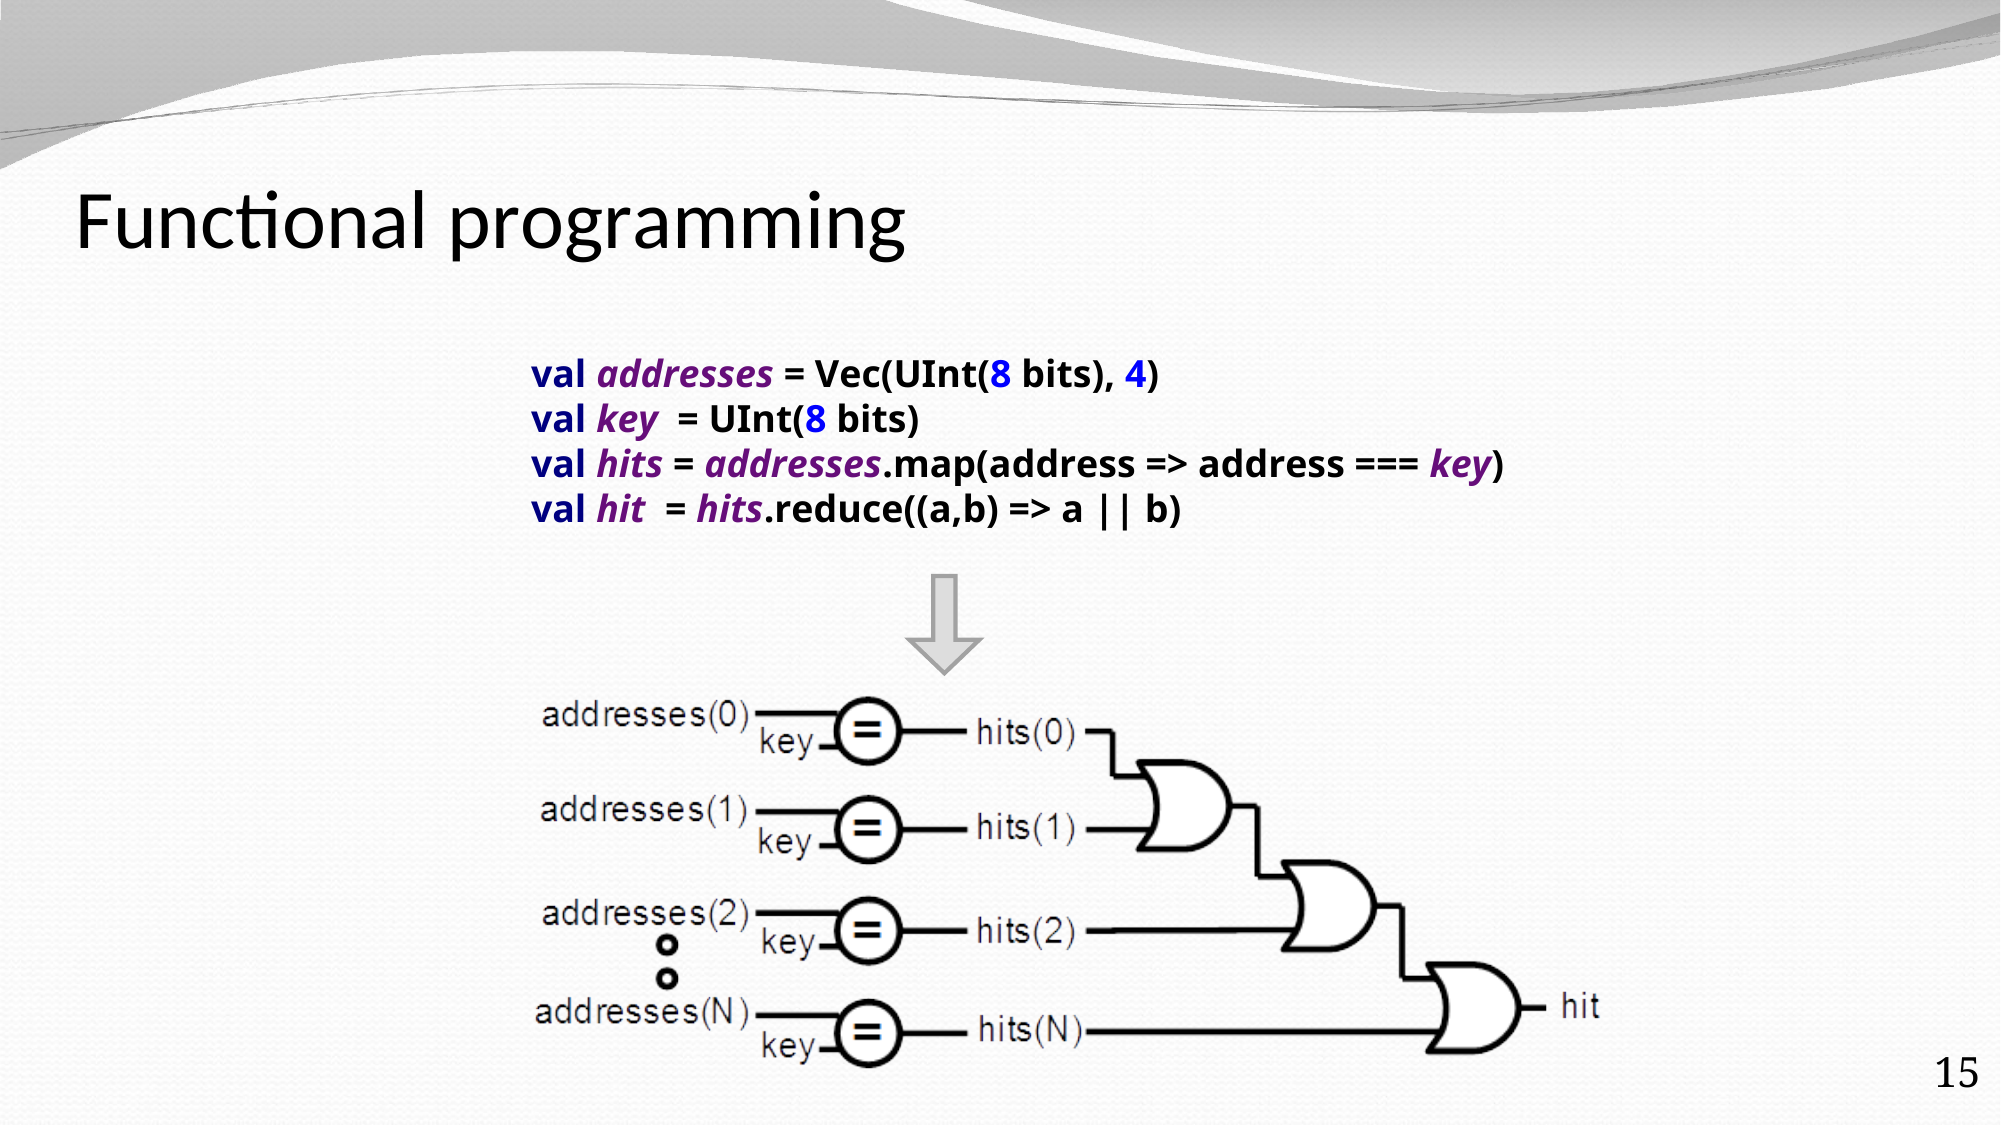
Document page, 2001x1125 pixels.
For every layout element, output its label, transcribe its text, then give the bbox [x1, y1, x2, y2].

text_box <numéro> [1813, 1042, 1981, 1103]
text_box [909, 576, 980, 674]
title Functional programming [75, 78, 1426, 266]
picture [0, 0, 2001, 1125]
text_box val addresses = Vec(UInt(8 bits), 4) val key = UInt(8 bits) val hits = addresses.map(address => address === key) val hit = hits.reduce((a,b) => a || b) [516, 342, 1529, 538]
